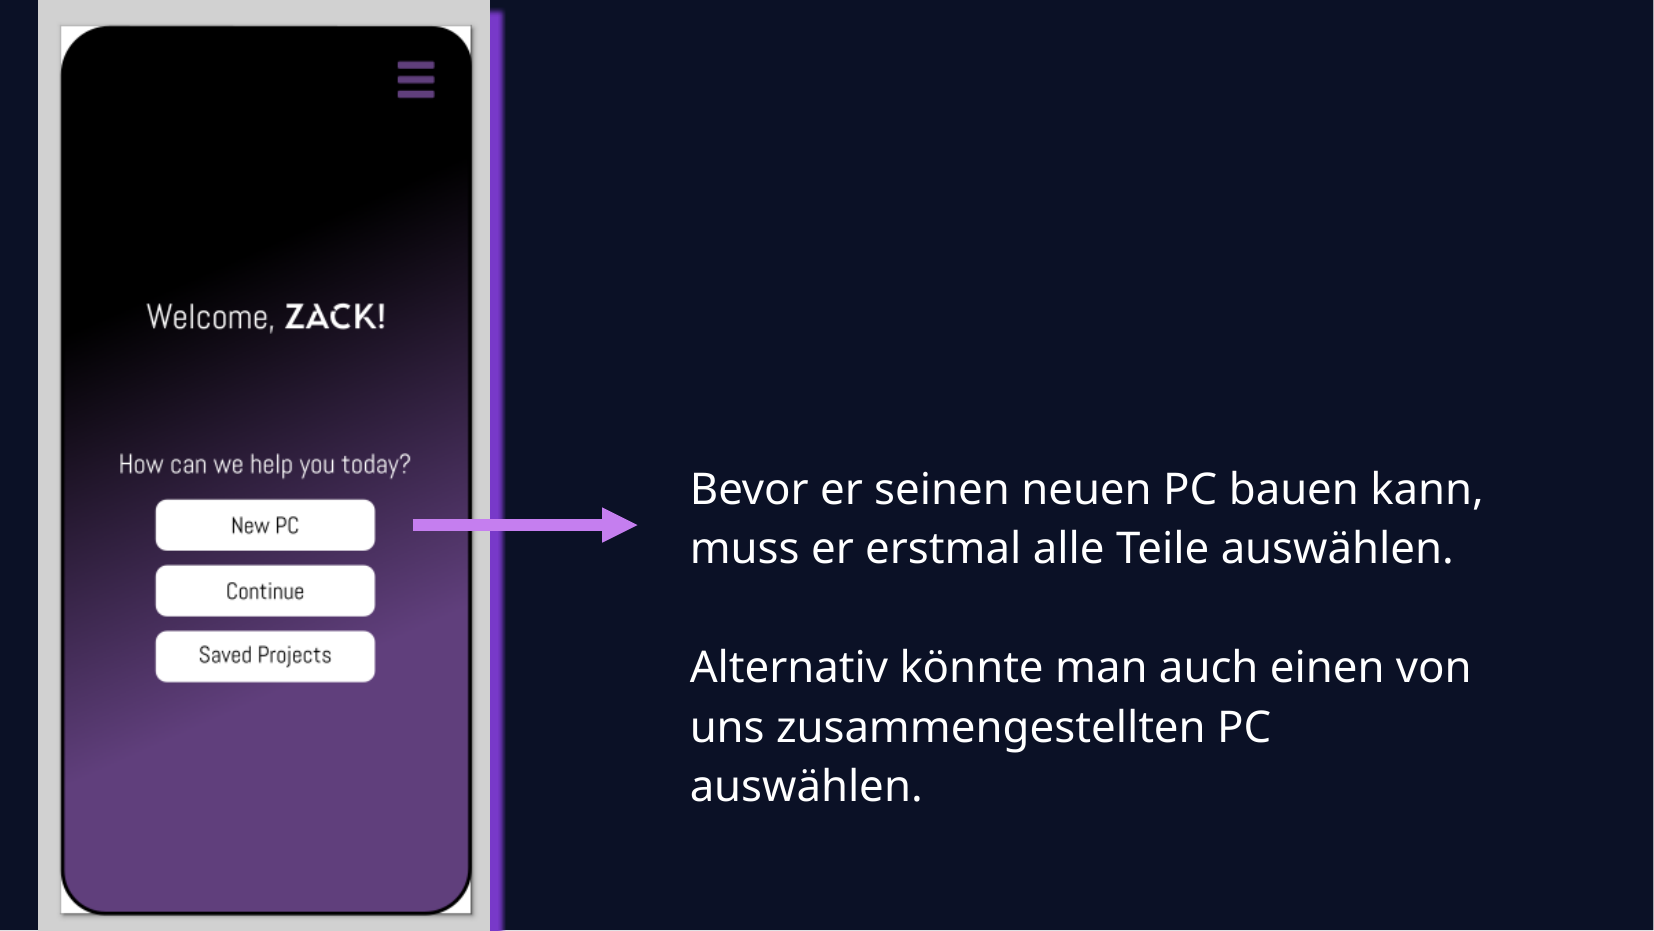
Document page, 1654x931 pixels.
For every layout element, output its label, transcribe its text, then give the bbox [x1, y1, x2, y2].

picture [38, 0, 490, 931]
text_box Bevor er seinen neuen PC bauen kann, muss er erstmal alle Teile auswählen. Alternativ könnte man auch einen von uns zusammengestellten PC auswählen. [675, 450, 1501, 822]
